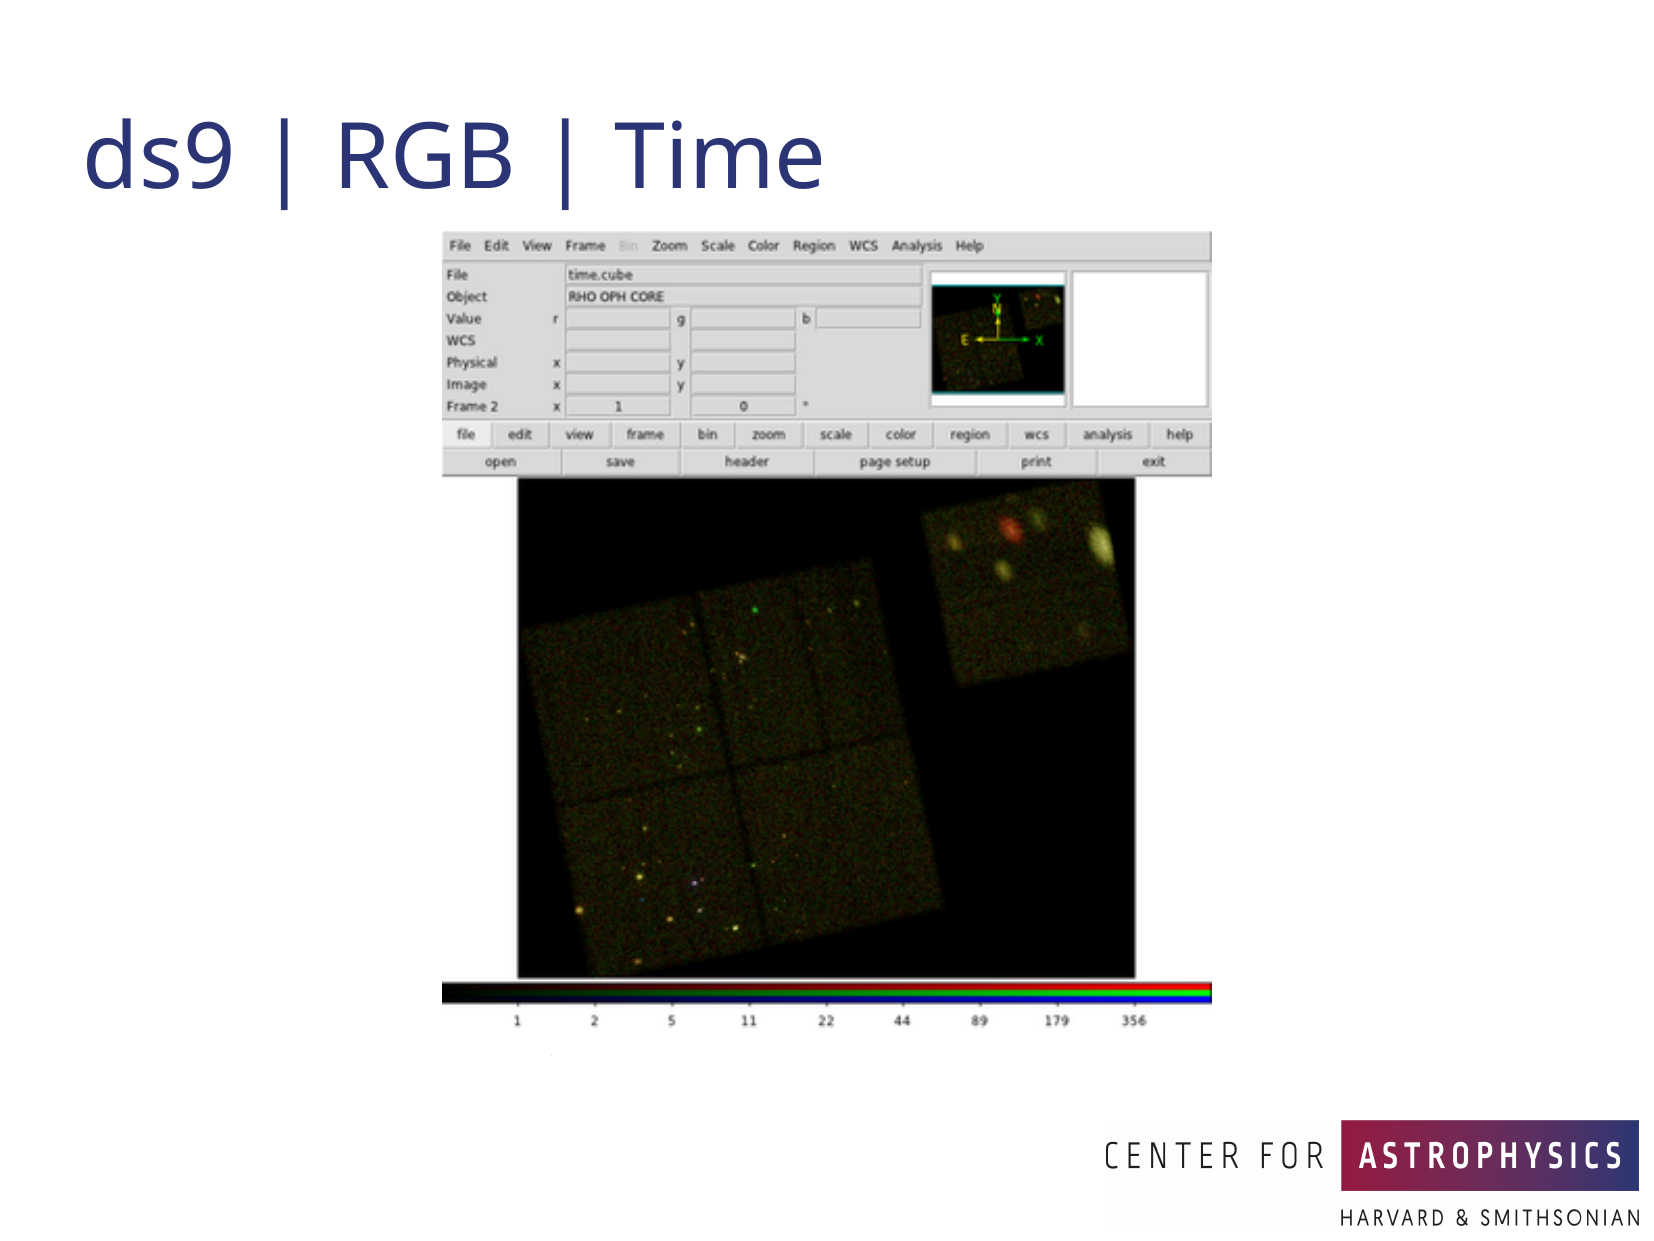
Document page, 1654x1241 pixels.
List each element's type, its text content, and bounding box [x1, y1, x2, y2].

picture [442, 231, 1212, 1028]
title ds9 | RGB | Time [82, 49, 1571, 257]
picture [1106, 1120, 1639, 1226]
